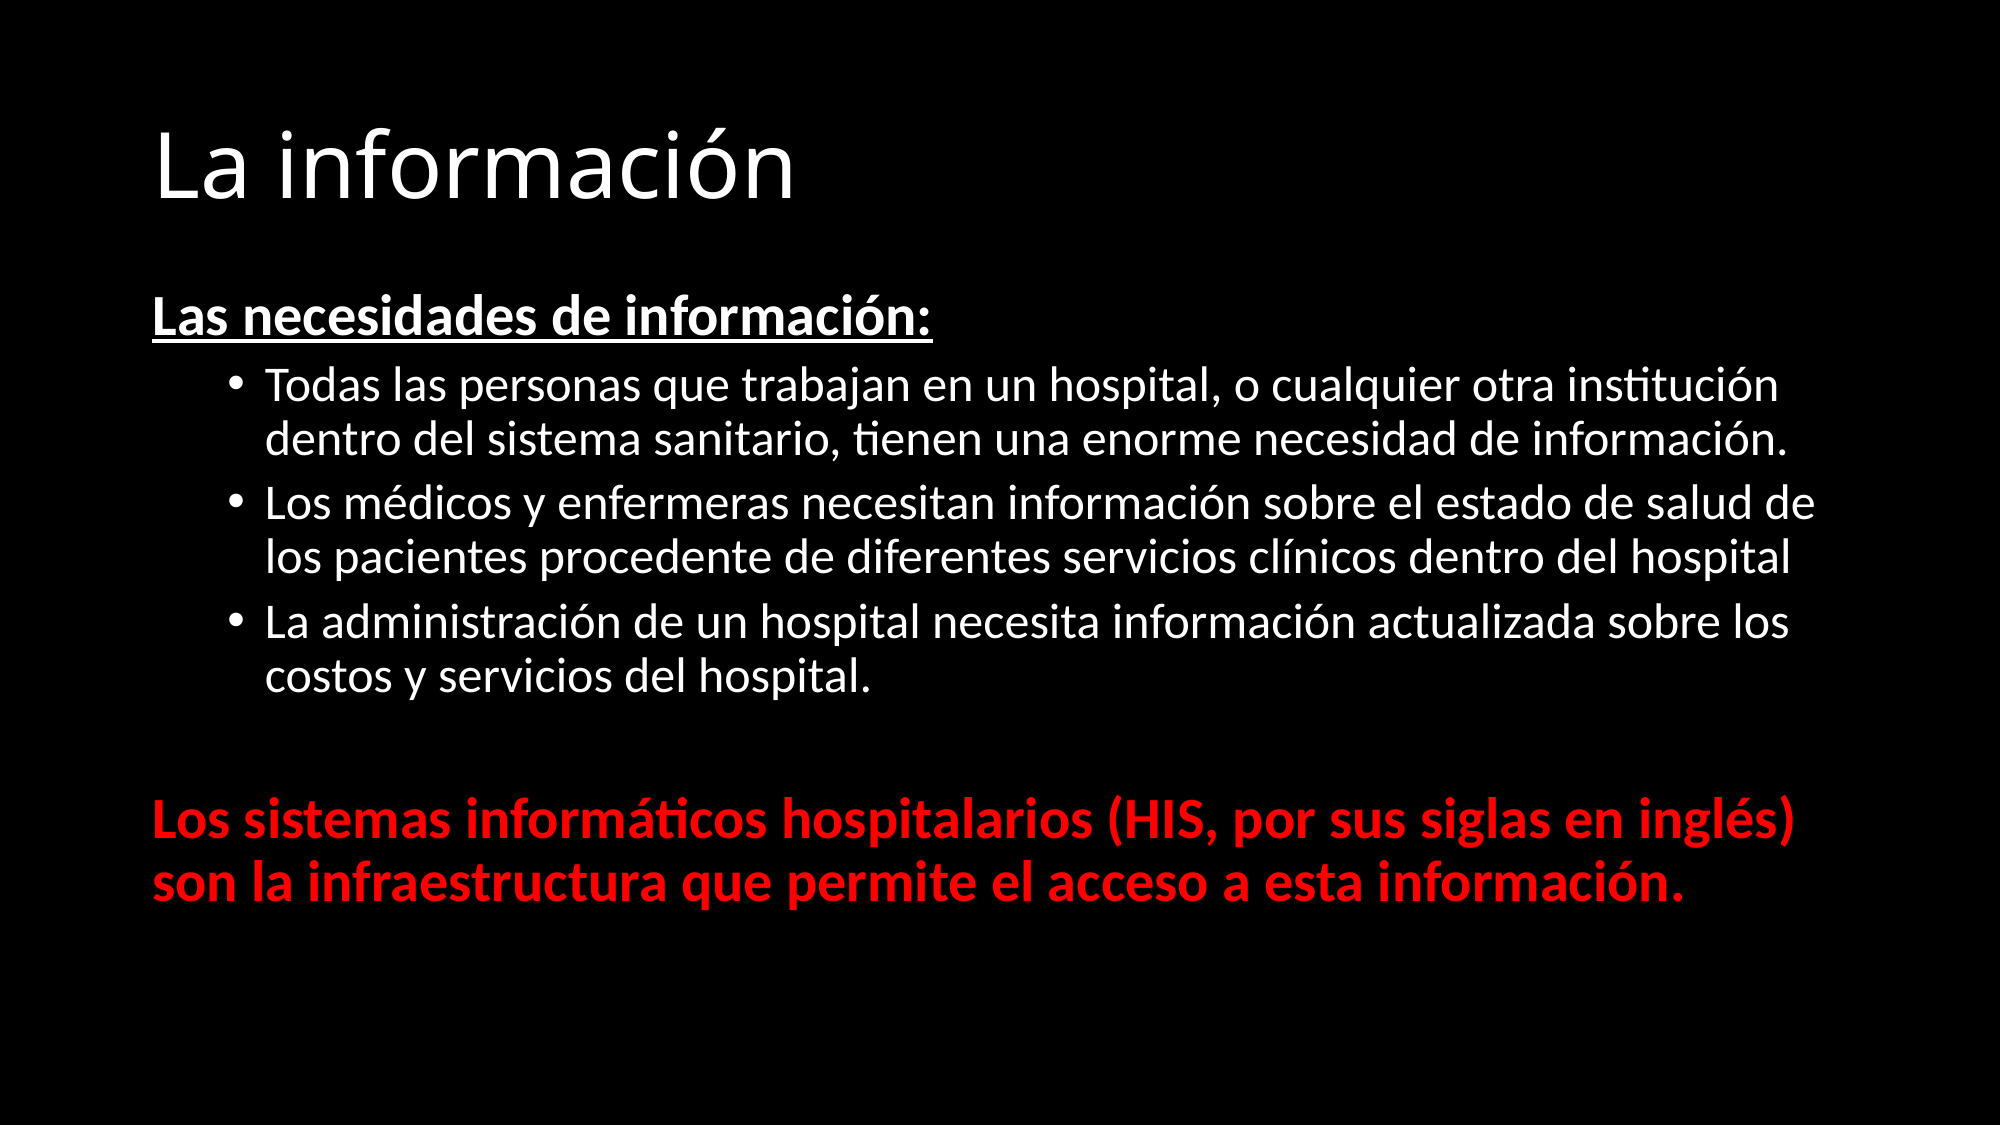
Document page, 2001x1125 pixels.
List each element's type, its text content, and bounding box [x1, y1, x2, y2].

list Las necesidades de información: Todas las personas que trabajan en un hospital, o cualquier otra institución dentro del sistema sanitario, tienen una enorme necesidad de información. Los médicos y enfermeras necesitan información sobre el estado de salud de los pacientes procedente de diferentes servicios clínicos dentro del hospital La administración de un hospital necesita información actualizada sobre los costos y servicios del hospital. Los sistemas informáticos hospitalarios (HIS, por sus siglas en inglés) son la infraestructura que permite el acceso a esta información. [137, 277, 1863, 992]
title La información [137, 59, 1863, 277]
